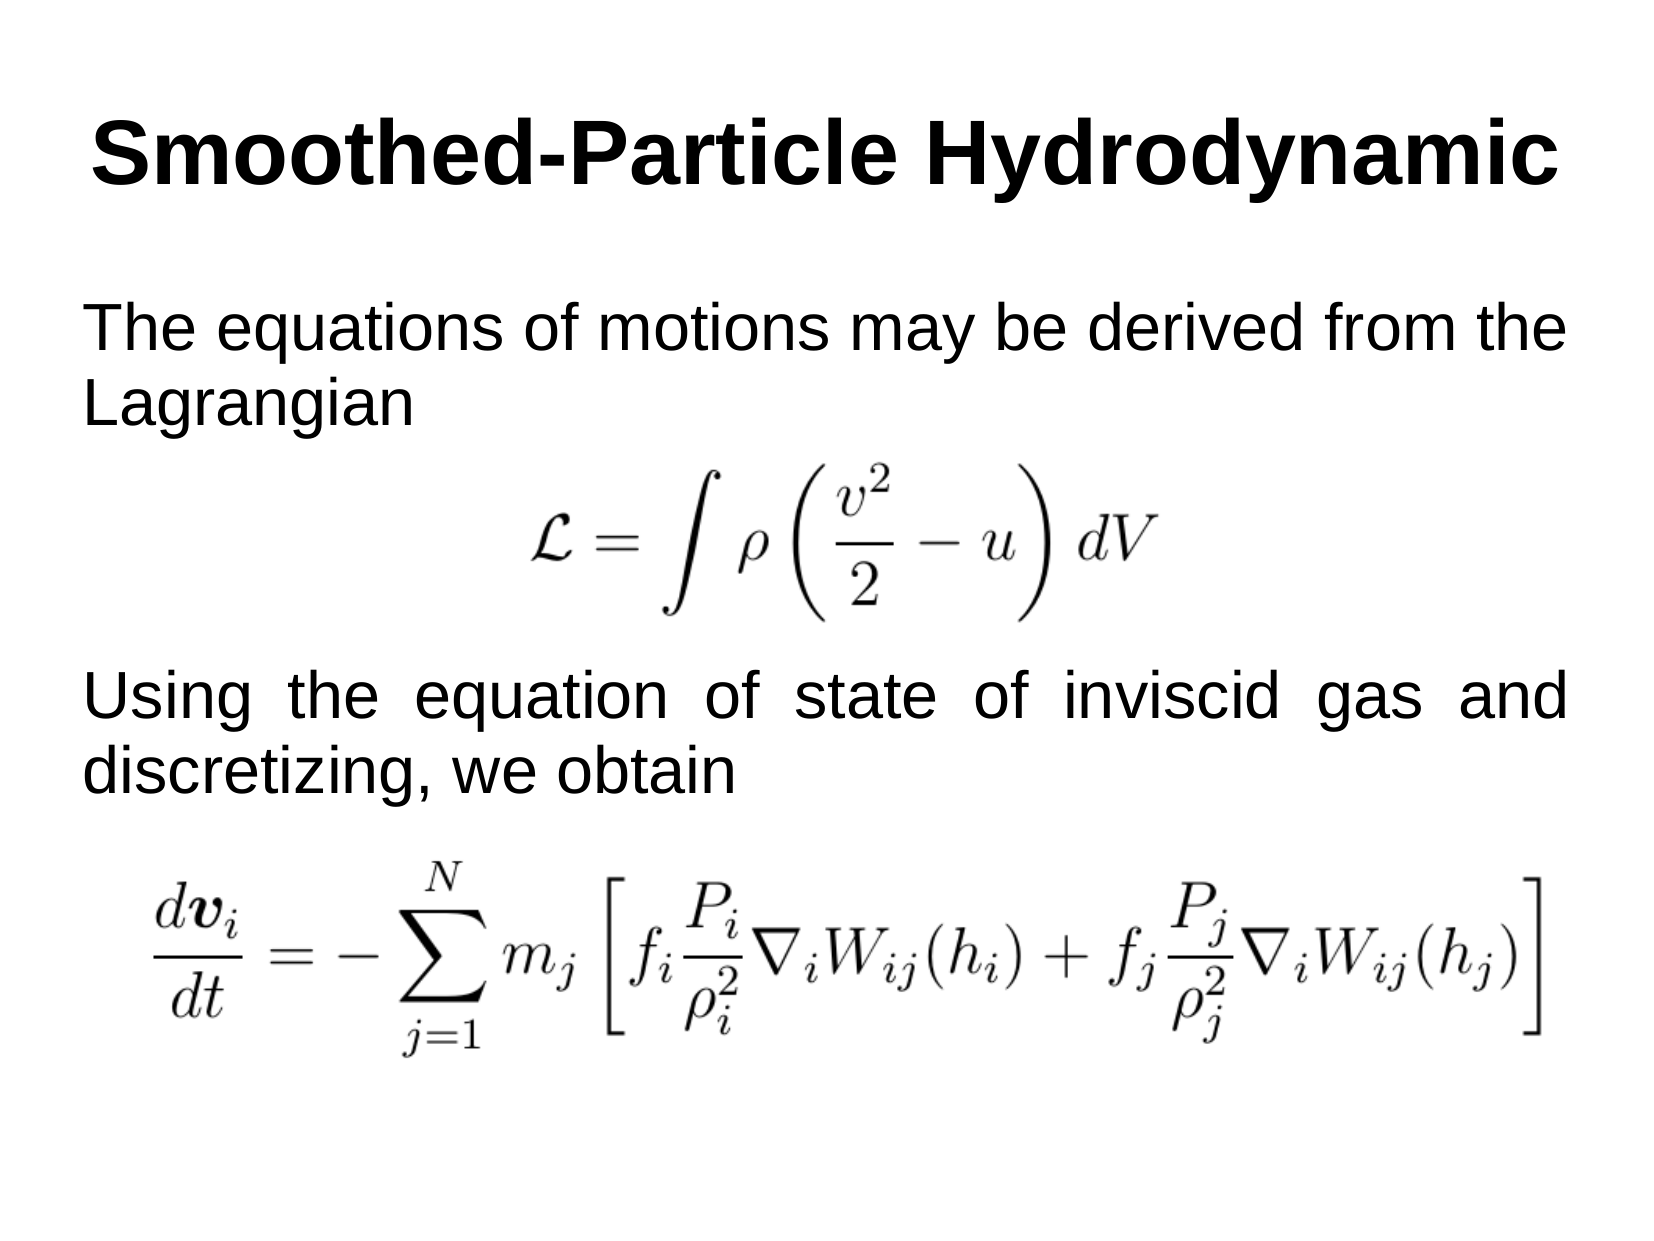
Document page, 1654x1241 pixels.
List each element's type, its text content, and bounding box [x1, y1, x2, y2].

picture [135, 852, 1554, 1077]
title Smoothed-Particle Hydrodynamic [82, 49, 1571, 257]
picture [509, 434, 1171, 643]
list The equations of motions may be derived from the Lagrangian Using the equation of state of inviscid gas and discretizing, we obtain [82, 290, 1571, 1010]
